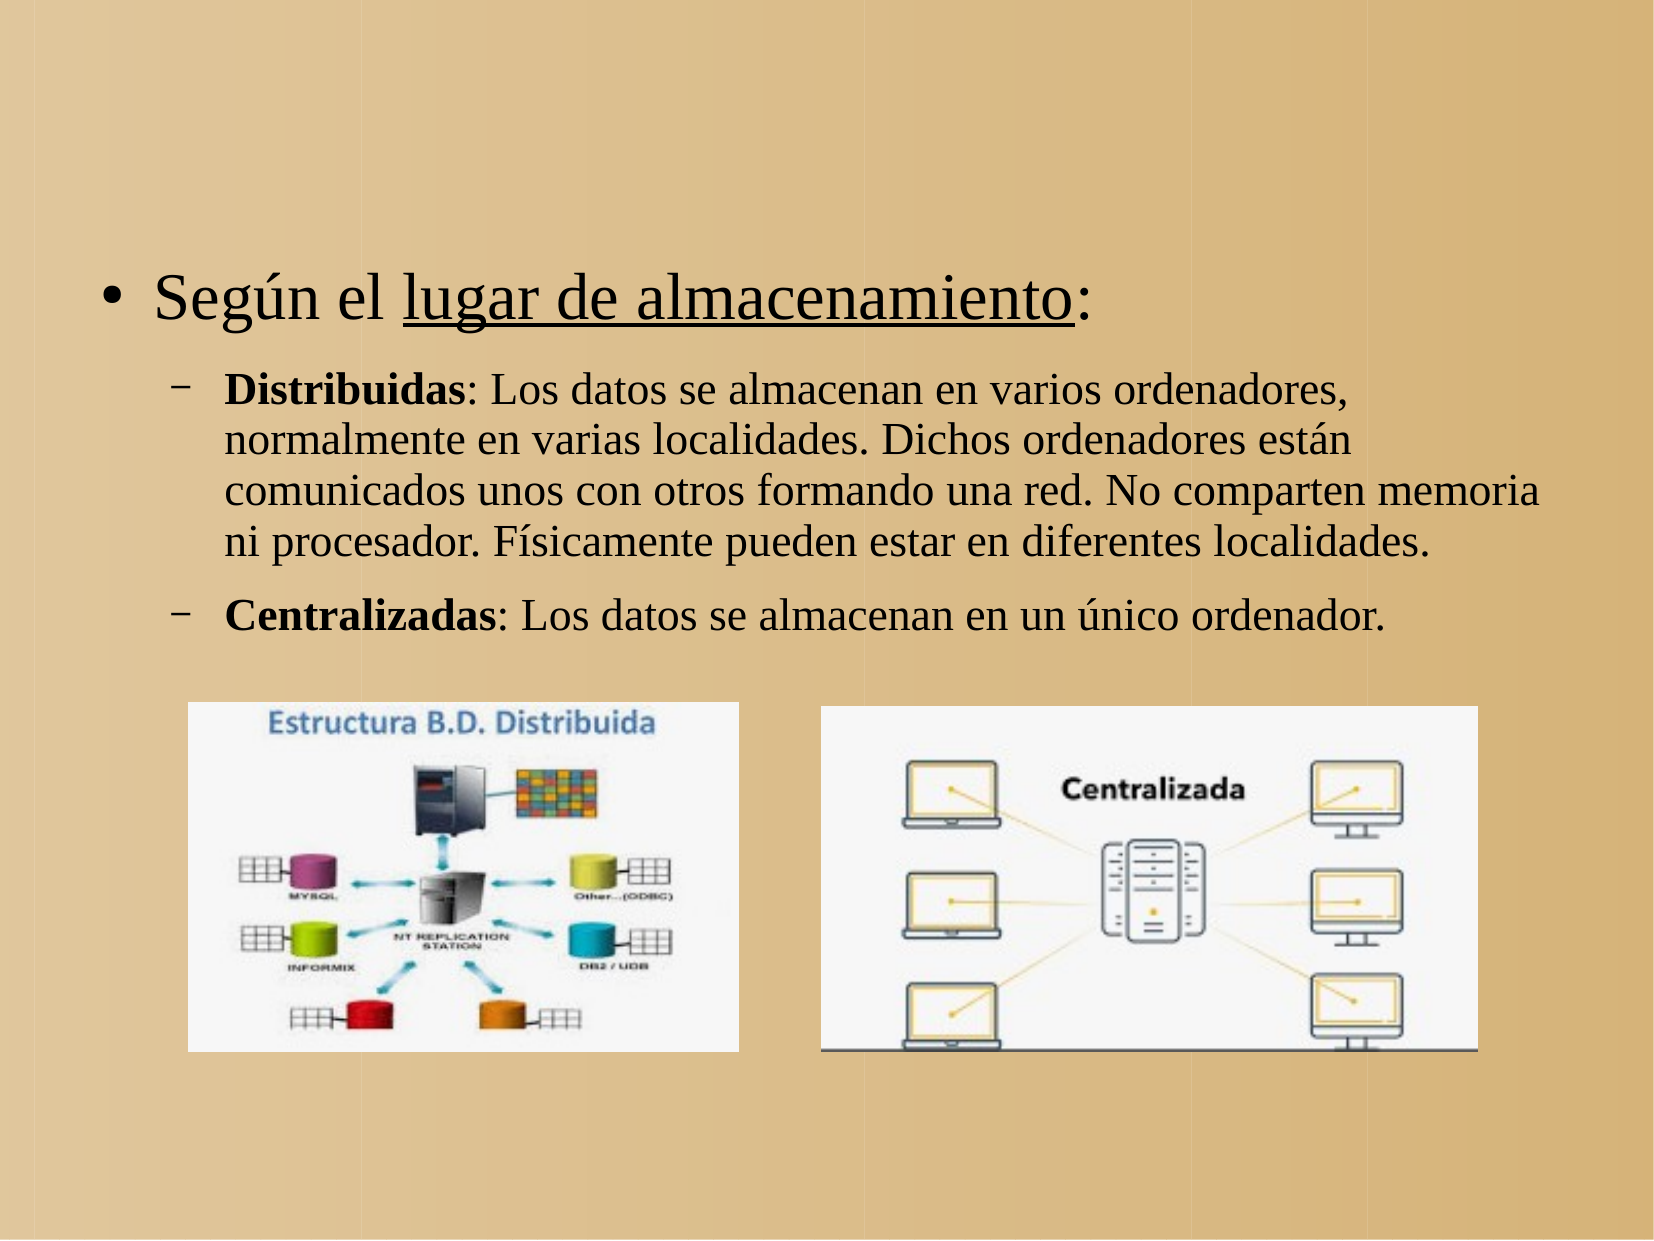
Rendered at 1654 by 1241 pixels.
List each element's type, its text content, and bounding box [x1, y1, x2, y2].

picture [821, 706, 1478, 1052]
picture [188, 702, 739, 1052]
list Según el lugar de almacenamiento: Distribuidas: Los datos se almacenan en varios ordenadores, normalmente en varias localidades. Dichos ordenadores están comunicados unos con otros formando una red. No comparten memoria ni procesador. Físicamente pueden estar en diferentes localidades. Centralizadas: Los datos se almacenan en un único ordenador. [82, 259, 1571, 863]
